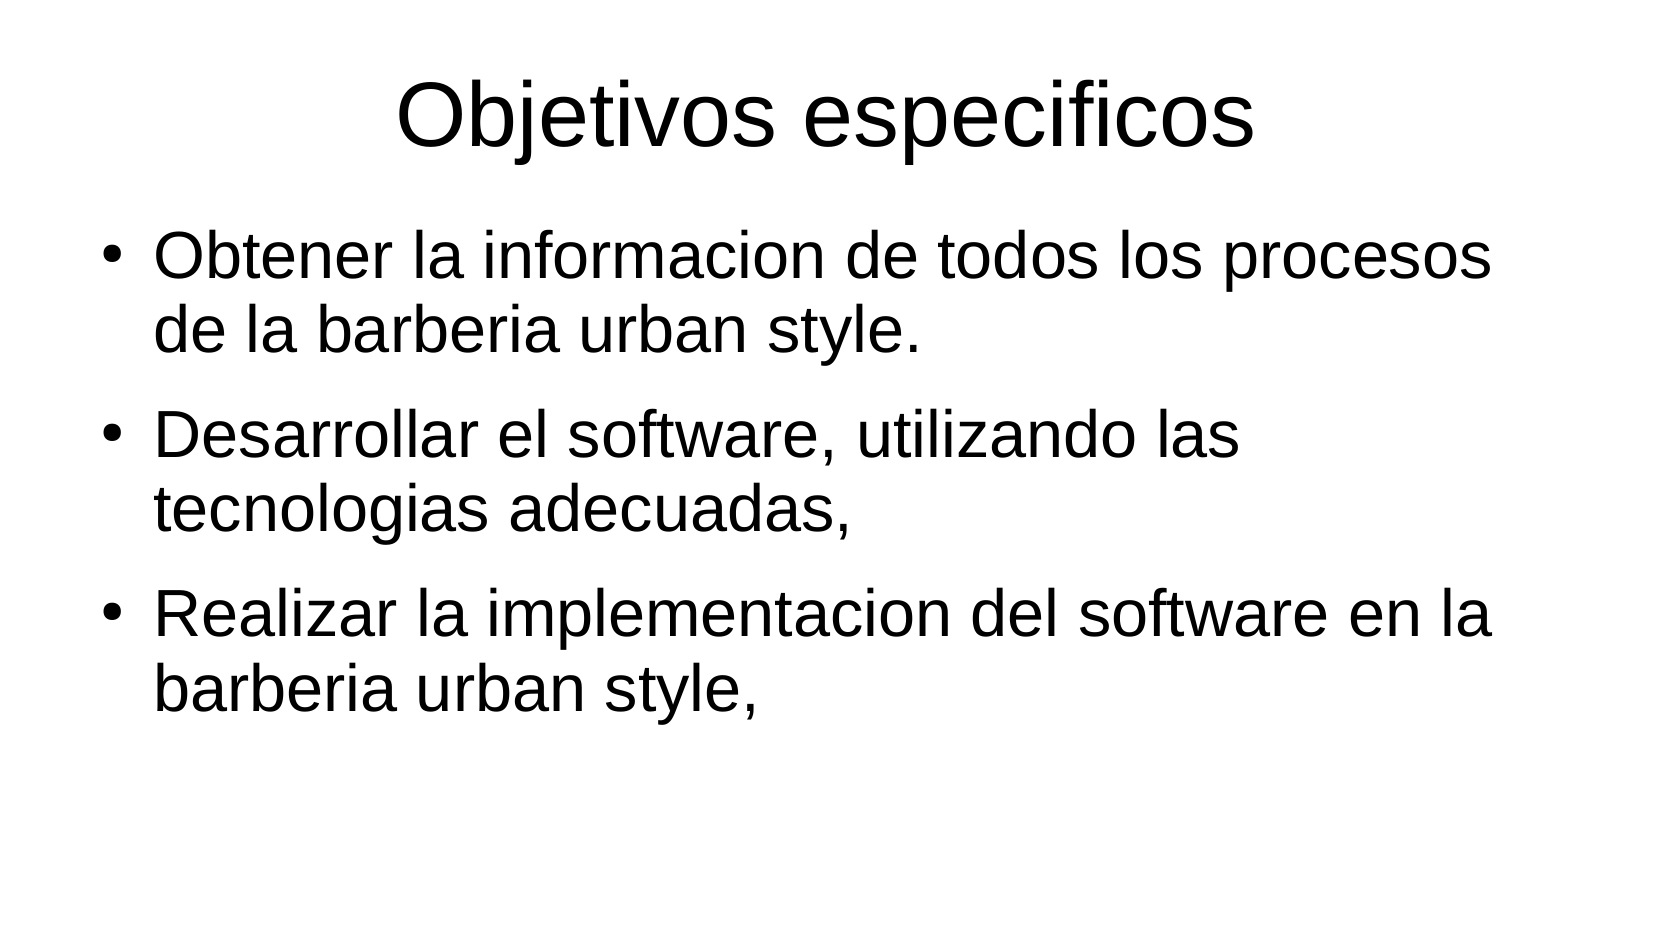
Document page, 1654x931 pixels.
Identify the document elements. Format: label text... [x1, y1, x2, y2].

title Objetivos especificos [82, 37, 1571, 193]
list Obtener la informacion de todos los procesos de la barberia urban style. Desarrollar el software, utilizando las tecnologias adecuadas, Realizar la implementacion del software en la barberia urban style, [82, 217, 1571, 758]
